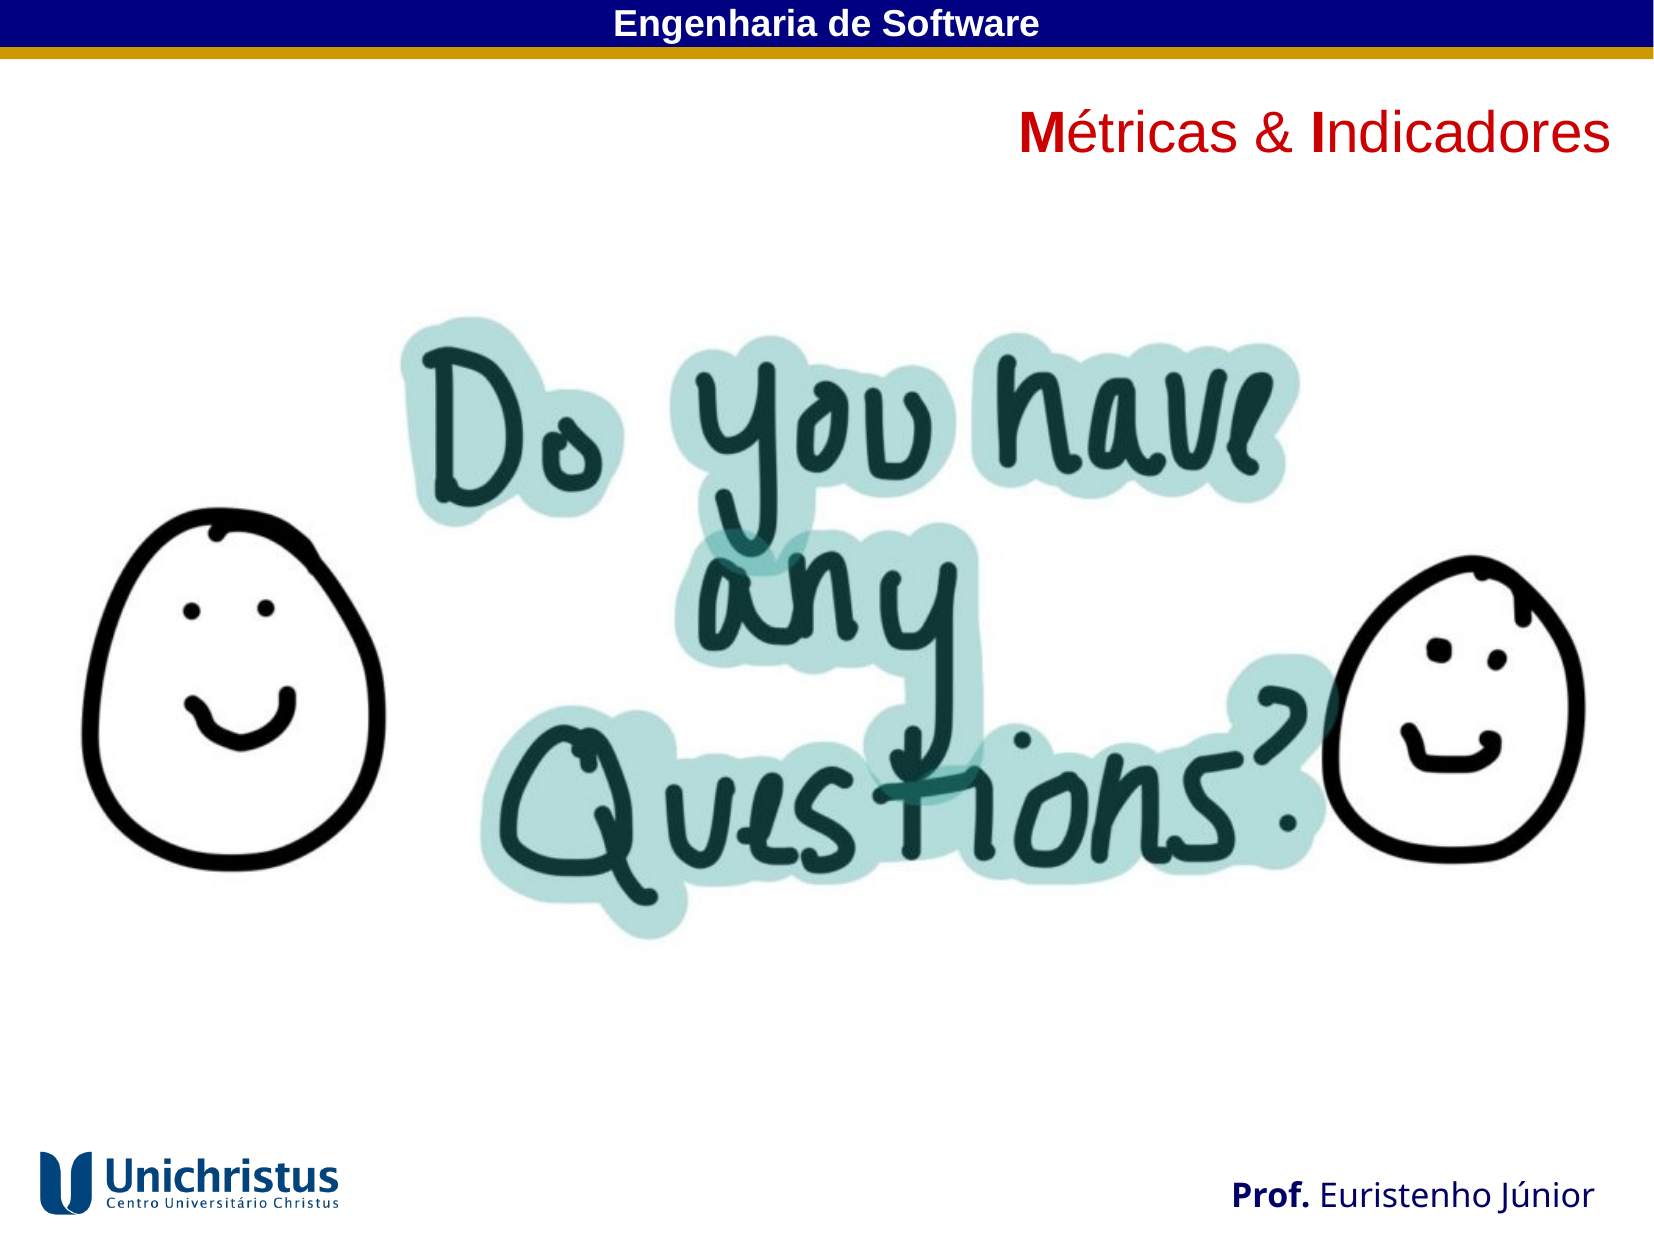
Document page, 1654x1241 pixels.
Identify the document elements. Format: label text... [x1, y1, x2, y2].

text_box Prof. Euristenho Júnior [1216, 1163, 1654, 1224]
picture [35, 1148, 343, 1217]
text_box Métricas & Indicadores [1003, 92, 1654, 173]
picture [26, 296, 1627, 964]
text_box [0, 47, 1654, 60]
text_box Engenharia de Software [0, 0, 1654, 47]
